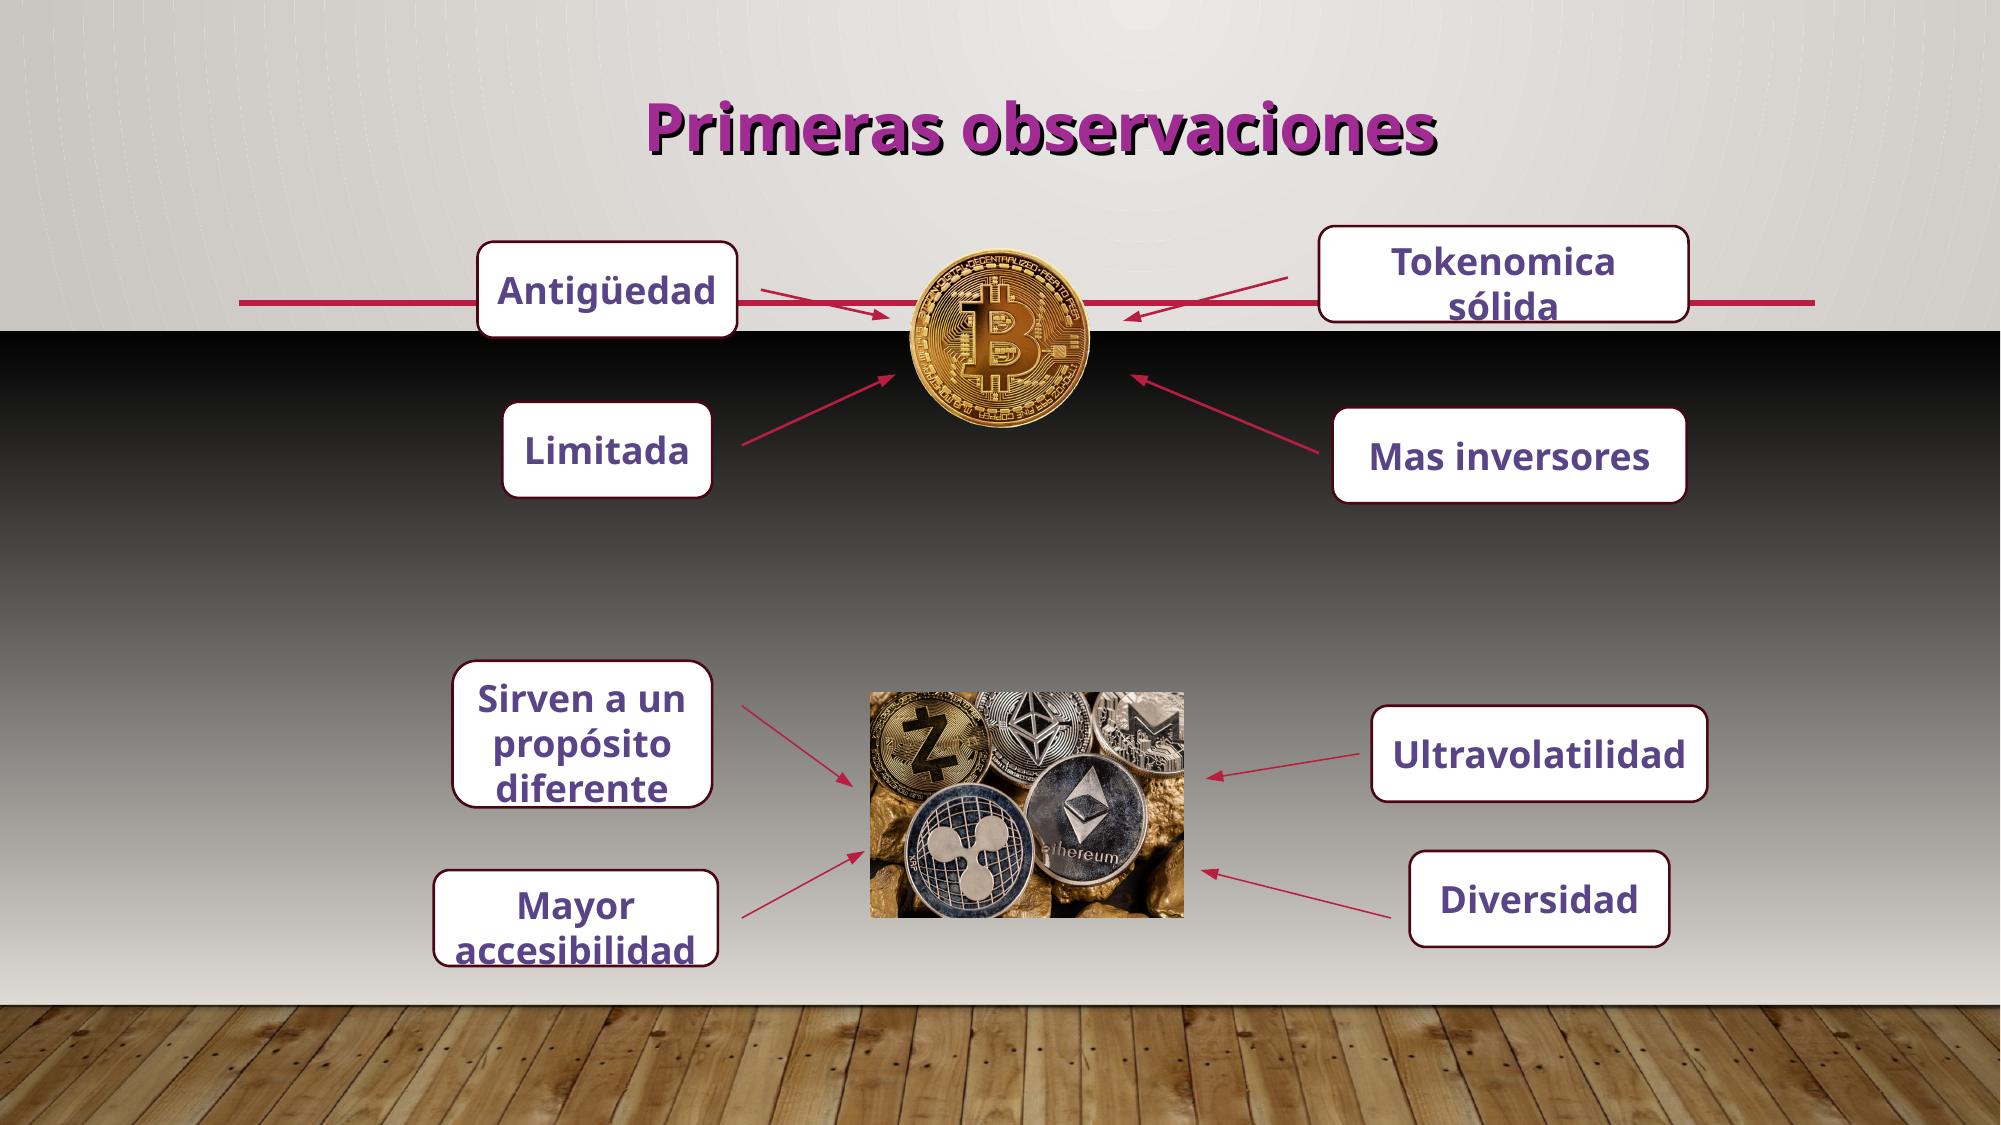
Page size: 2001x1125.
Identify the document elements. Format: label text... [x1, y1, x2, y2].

text_box Diversidad [1409, 850, 1670, 947]
text_box Tokenomica sólida [1318, 226, 1689, 323]
text_box Limitada [502, 401, 713, 498]
text_box Primeras observaciones [325, 78, 1756, 173]
text_box Mayor accesibilidad [433, 870, 718, 967]
picture [870, 692, 1184, 919]
picture [909, 247, 1091, 428]
text_box Mas inversores [1332, 407, 1687, 504]
text_box Sirven a un propósito diferente [452, 660, 713, 808]
text_box Ultravolatilidad [1371, 705, 1708, 802]
text_box Antigüedad [477, 241, 738, 338]
